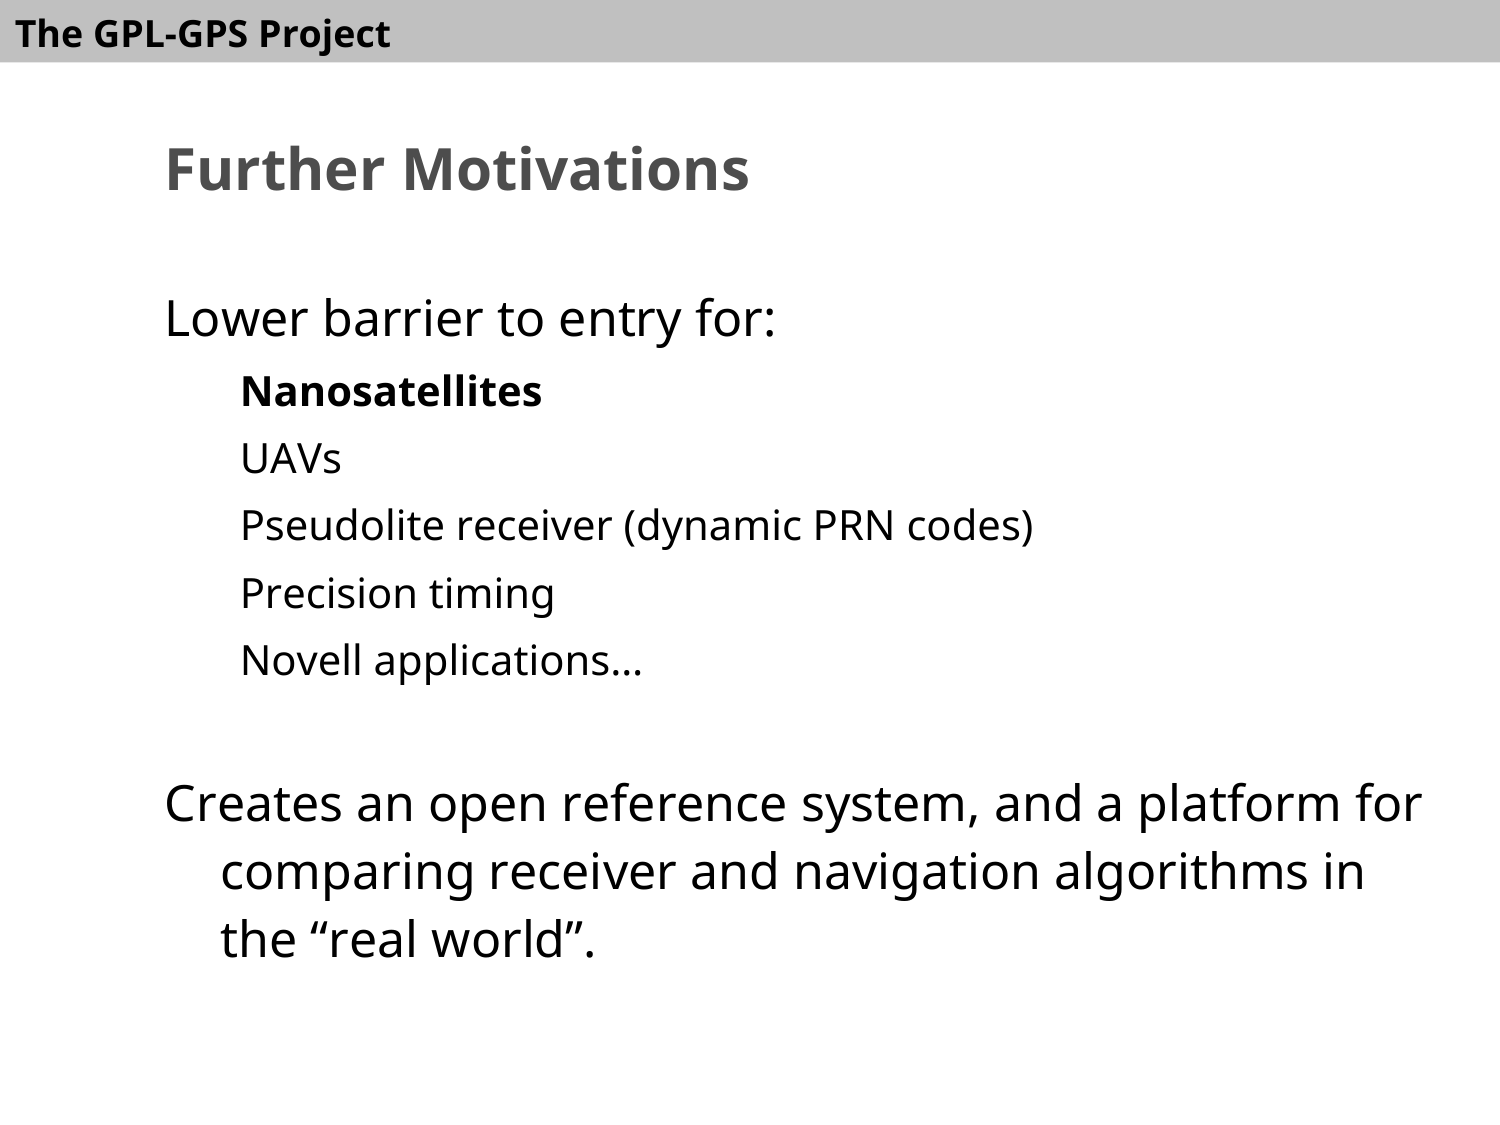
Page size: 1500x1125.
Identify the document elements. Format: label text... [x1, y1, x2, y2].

title Further Motivations [149, 124, 1463, 213]
list Lower barrier to entry for: Nanosatellites UAVs Pseudolite receiver (dynamic PRN codes) Precision timing Novell applications… Creates an open reference system, and a platform for comparing receiver and navigation algorithms in the “real world”. [149, 275, 1463, 1013]
